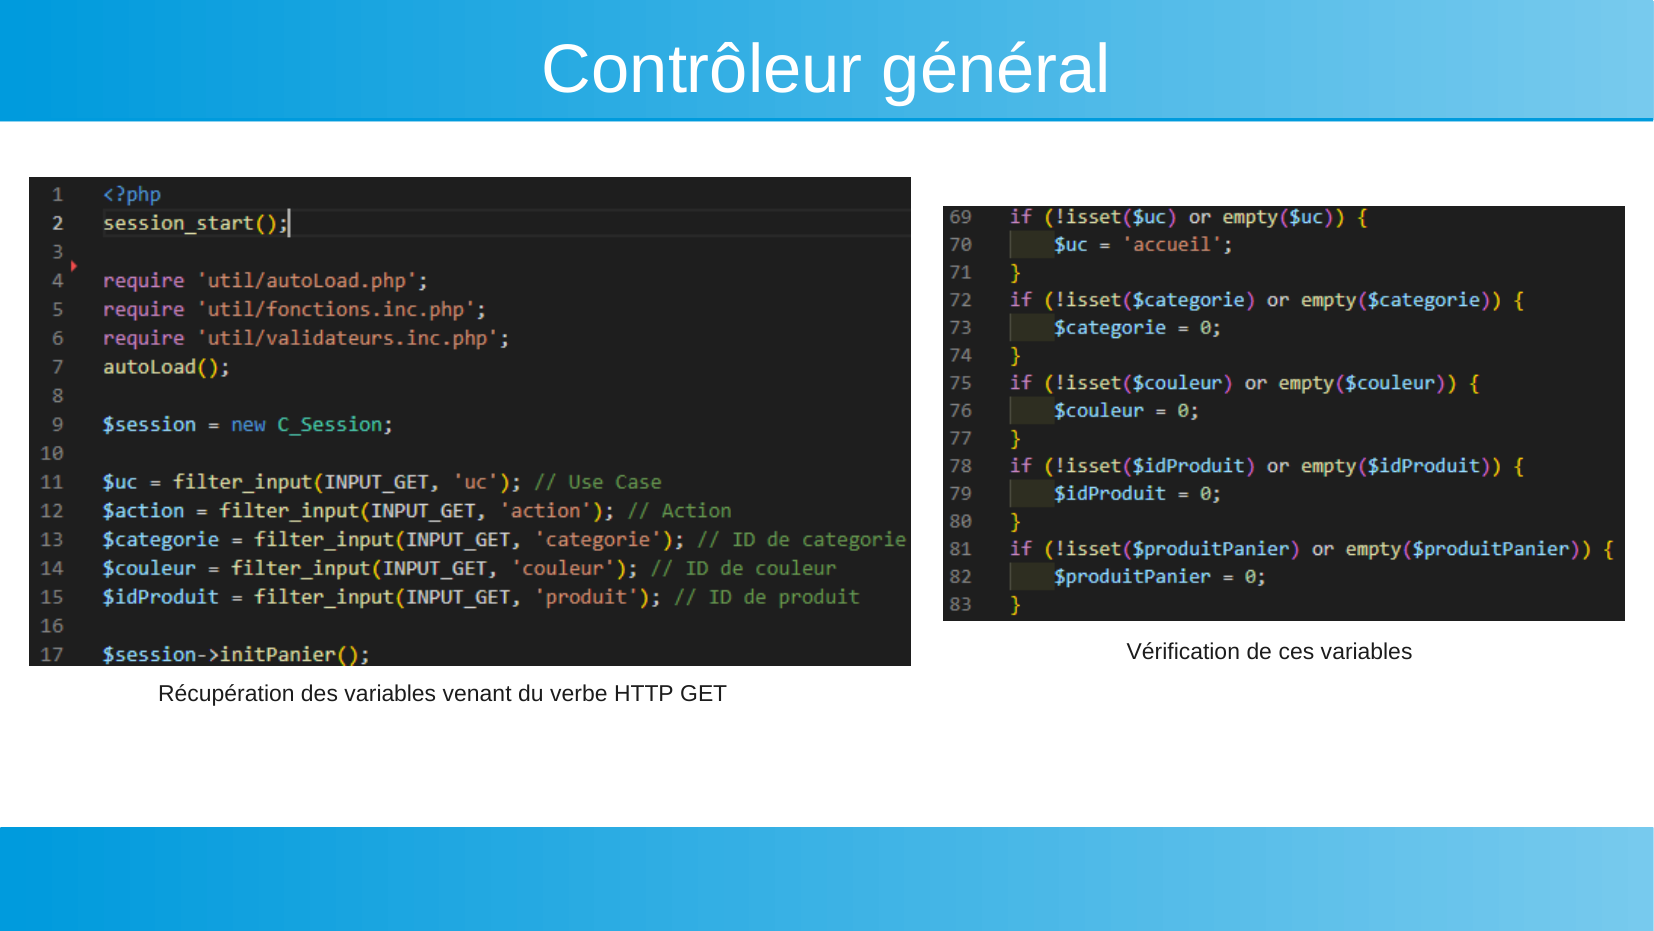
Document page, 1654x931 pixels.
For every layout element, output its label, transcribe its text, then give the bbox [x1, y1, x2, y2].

picture [29, 177, 911, 666]
title Contrôleur général [59, 29, 1595, 108]
picture [943, 206, 1625, 621]
text_box Récupération des variables venant du verbe HTTP GET [147, 666, 739, 722]
text_box Vérification de ces variables [974, 623, 1565, 680]
